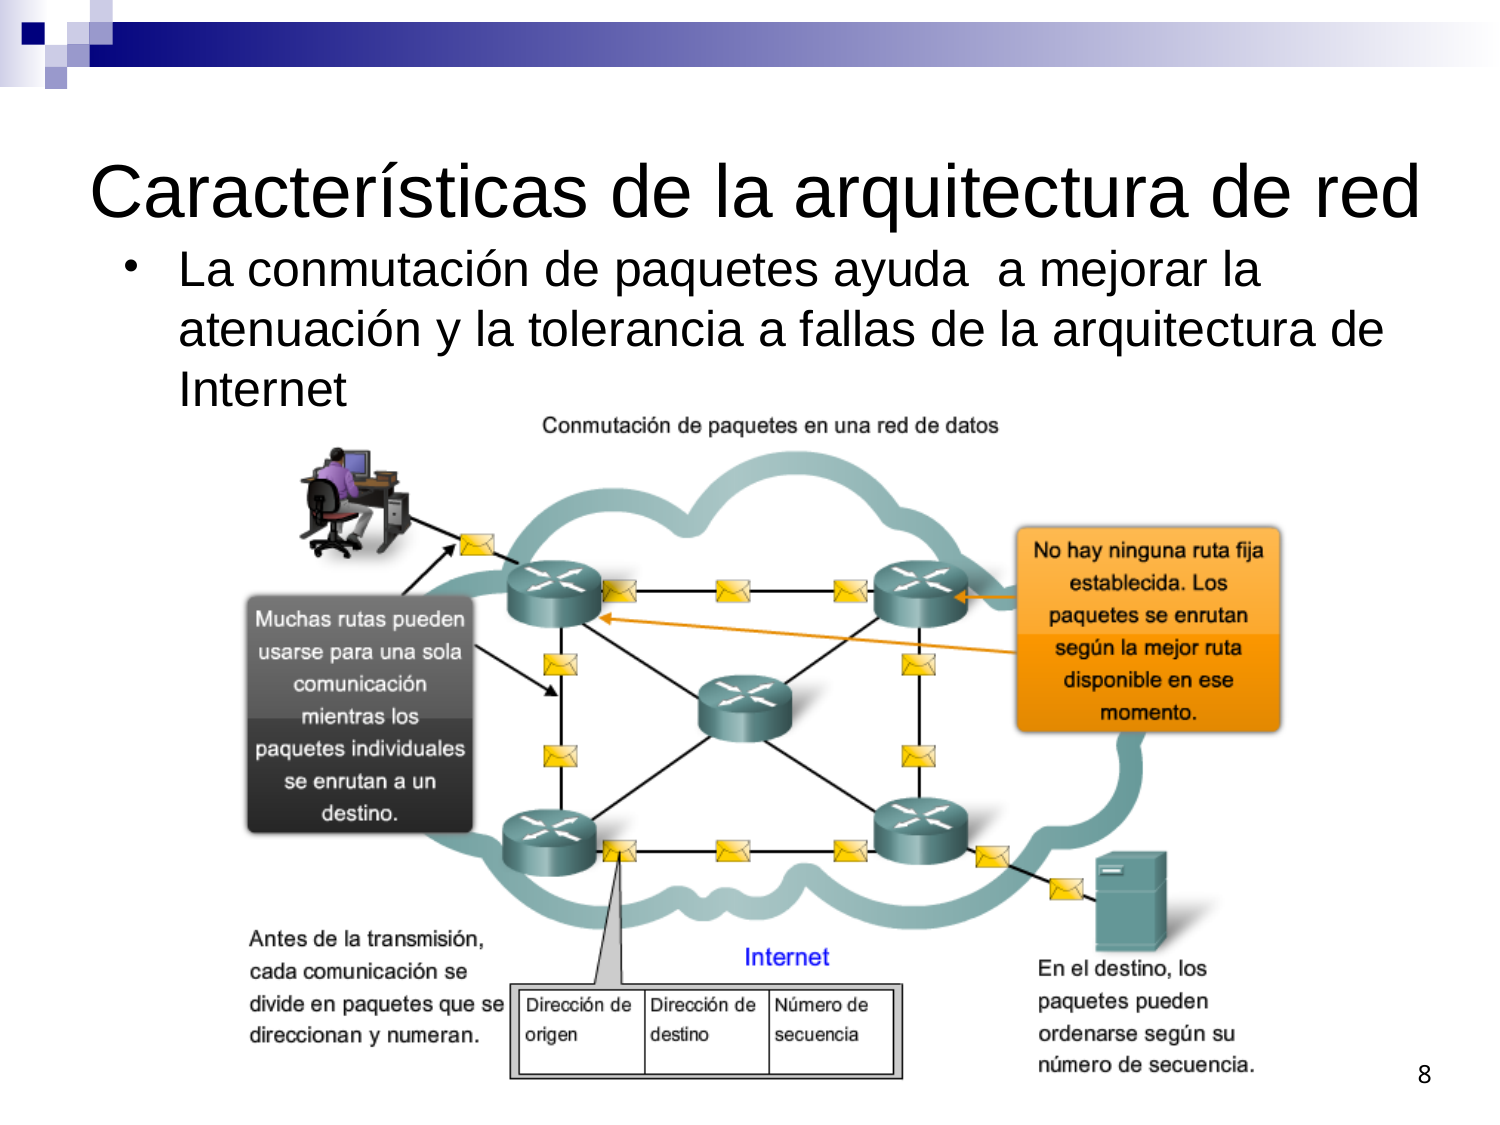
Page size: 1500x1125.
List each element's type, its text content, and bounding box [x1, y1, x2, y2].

picture [239, 408, 1291, 1090]
text_box La conmutación de paquetes ayuda a mejorar la atenuación y la tolerancia a fallas de la arquitectura de Internet [107, 306, 1411, 438]
text_box Características de la arquitectura de red [75, 69, 1500, 306]
text_box <número> [1074, 1025, 1447, 1101]
